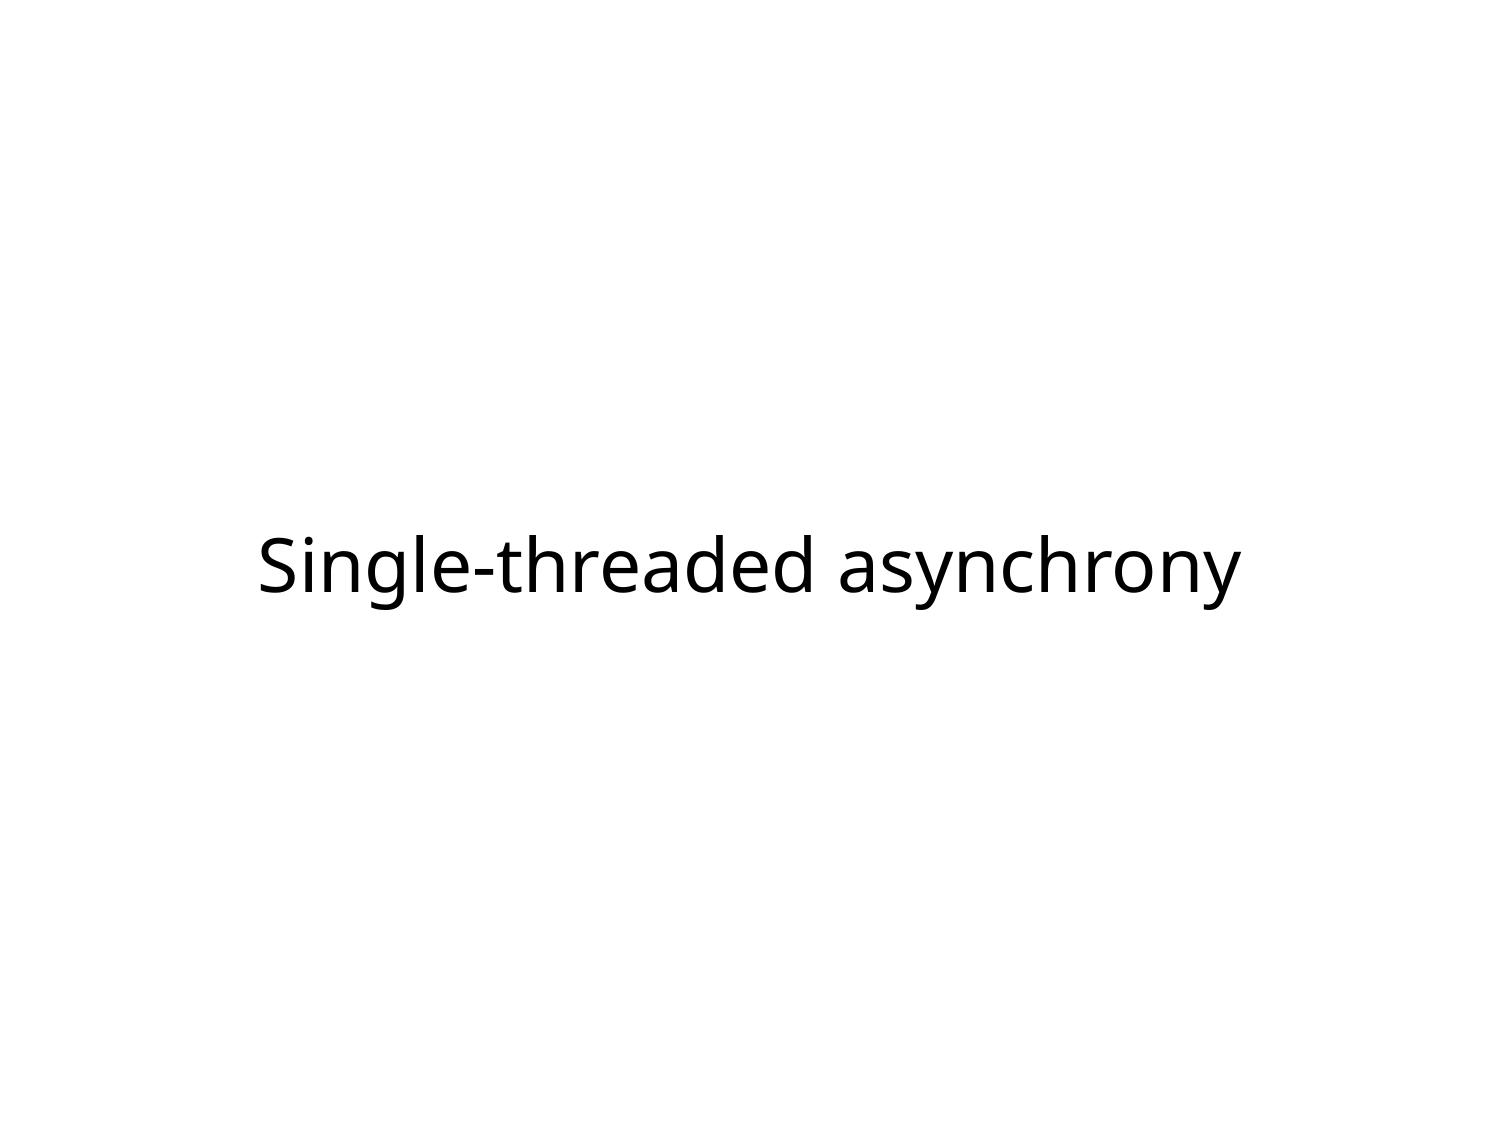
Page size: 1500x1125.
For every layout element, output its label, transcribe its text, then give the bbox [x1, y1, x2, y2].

title Single-threaded asynchrony [51, 470, 1449, 655]
